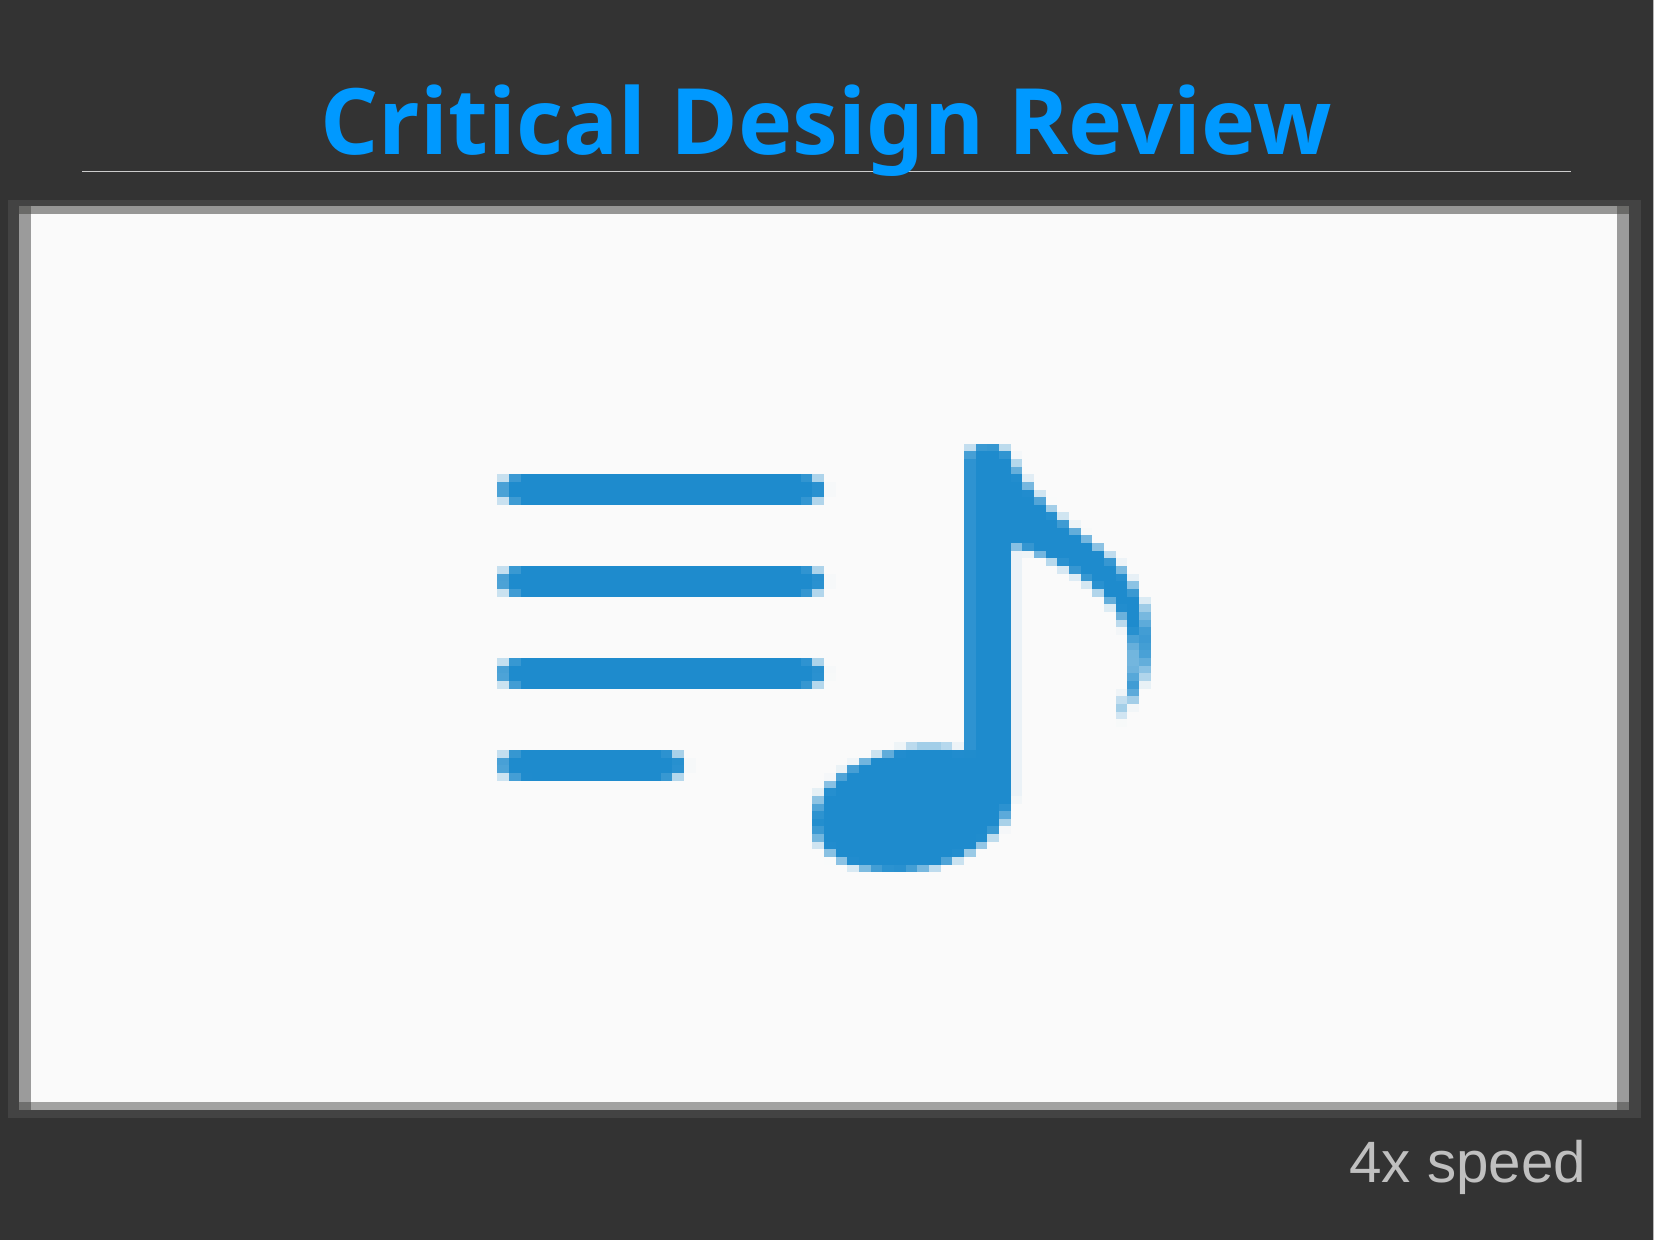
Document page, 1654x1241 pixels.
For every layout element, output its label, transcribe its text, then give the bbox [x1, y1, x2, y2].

title Critical Design Review [82, 49, 1571, 189]
text_box [7, 199, 1642, 1119]
text_box 4x speed [1334, 1122, 1619, 1217]
